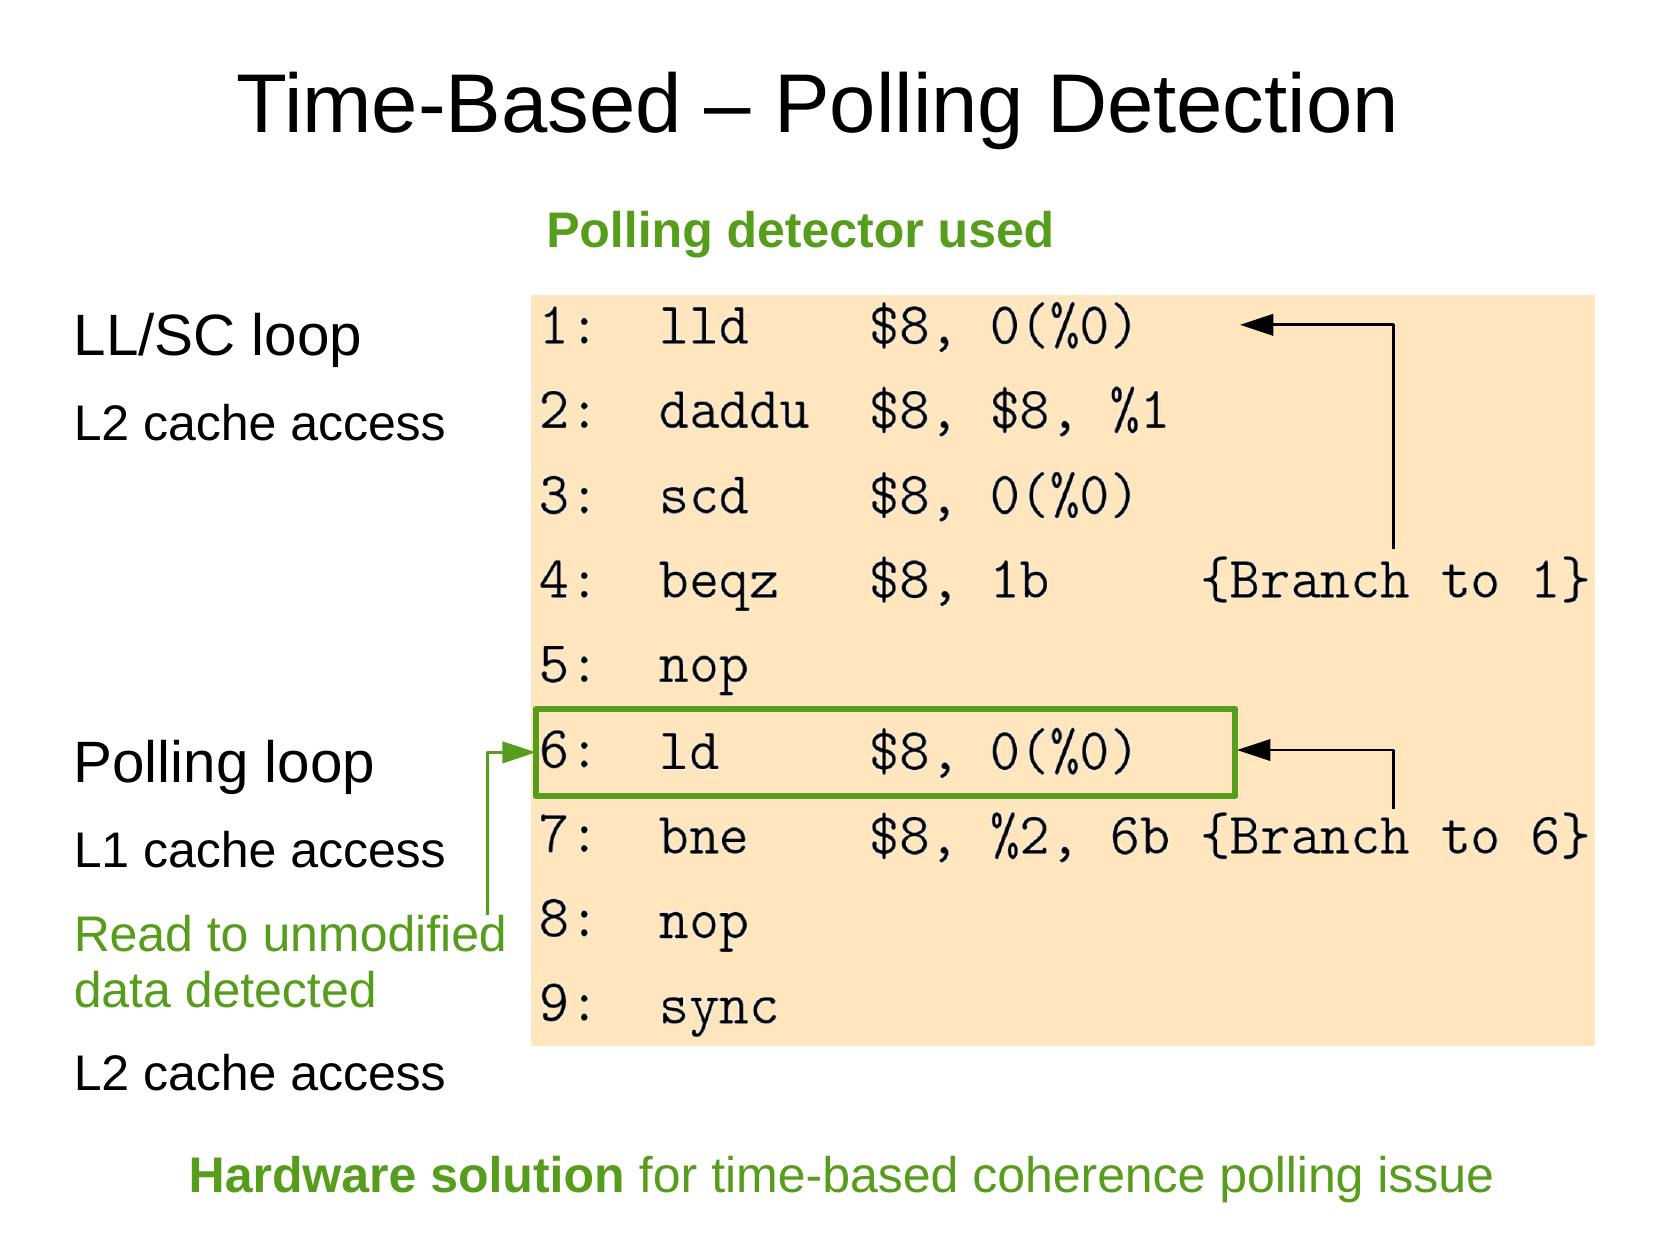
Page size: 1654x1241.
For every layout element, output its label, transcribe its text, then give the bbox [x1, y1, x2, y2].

picture [531, 295, 1595, 1046]
text_box Polling detector used [531, 195, 1093, 266]
text_box LL/SC loop L2 cache access [59, 295, 532, 459]
text_box Hardware solution for time-based coherence polling issue [88, 1140, 1595, 1211]
text_box Polling loop L1 cache access Read to unmodified data detected L2 cache access [59, 722, 532, 1109]
title Time-Based – Polling Detection [59, 56, 1577, 150]
picture [539, 712, 1232, 793]
